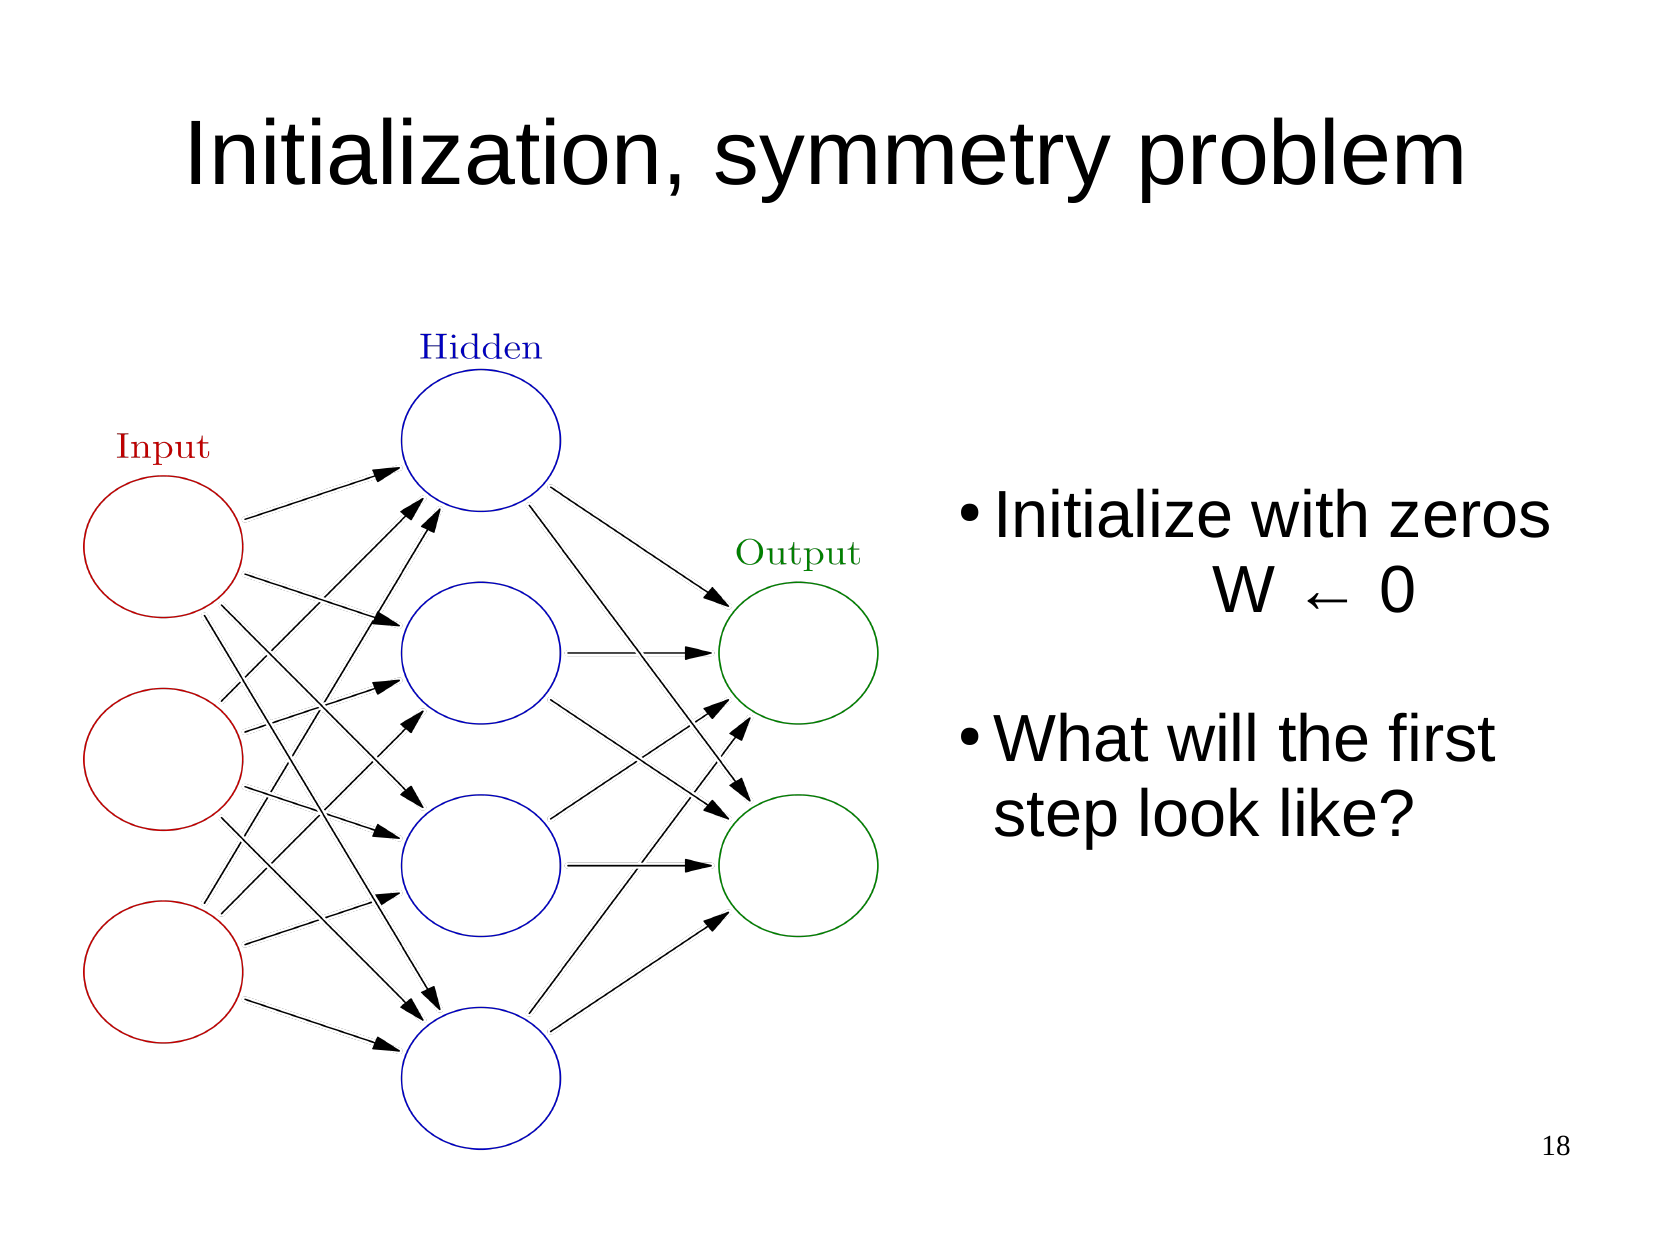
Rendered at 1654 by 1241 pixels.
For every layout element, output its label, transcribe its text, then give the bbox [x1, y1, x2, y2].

picture [83, 329, 881, 1186]
text_box Initialize with zeros W ← 0 What will the first step look like? [943, 469, 1651, 859]
title Initialization, symmetry problem [82, 49, 1571, 257]
